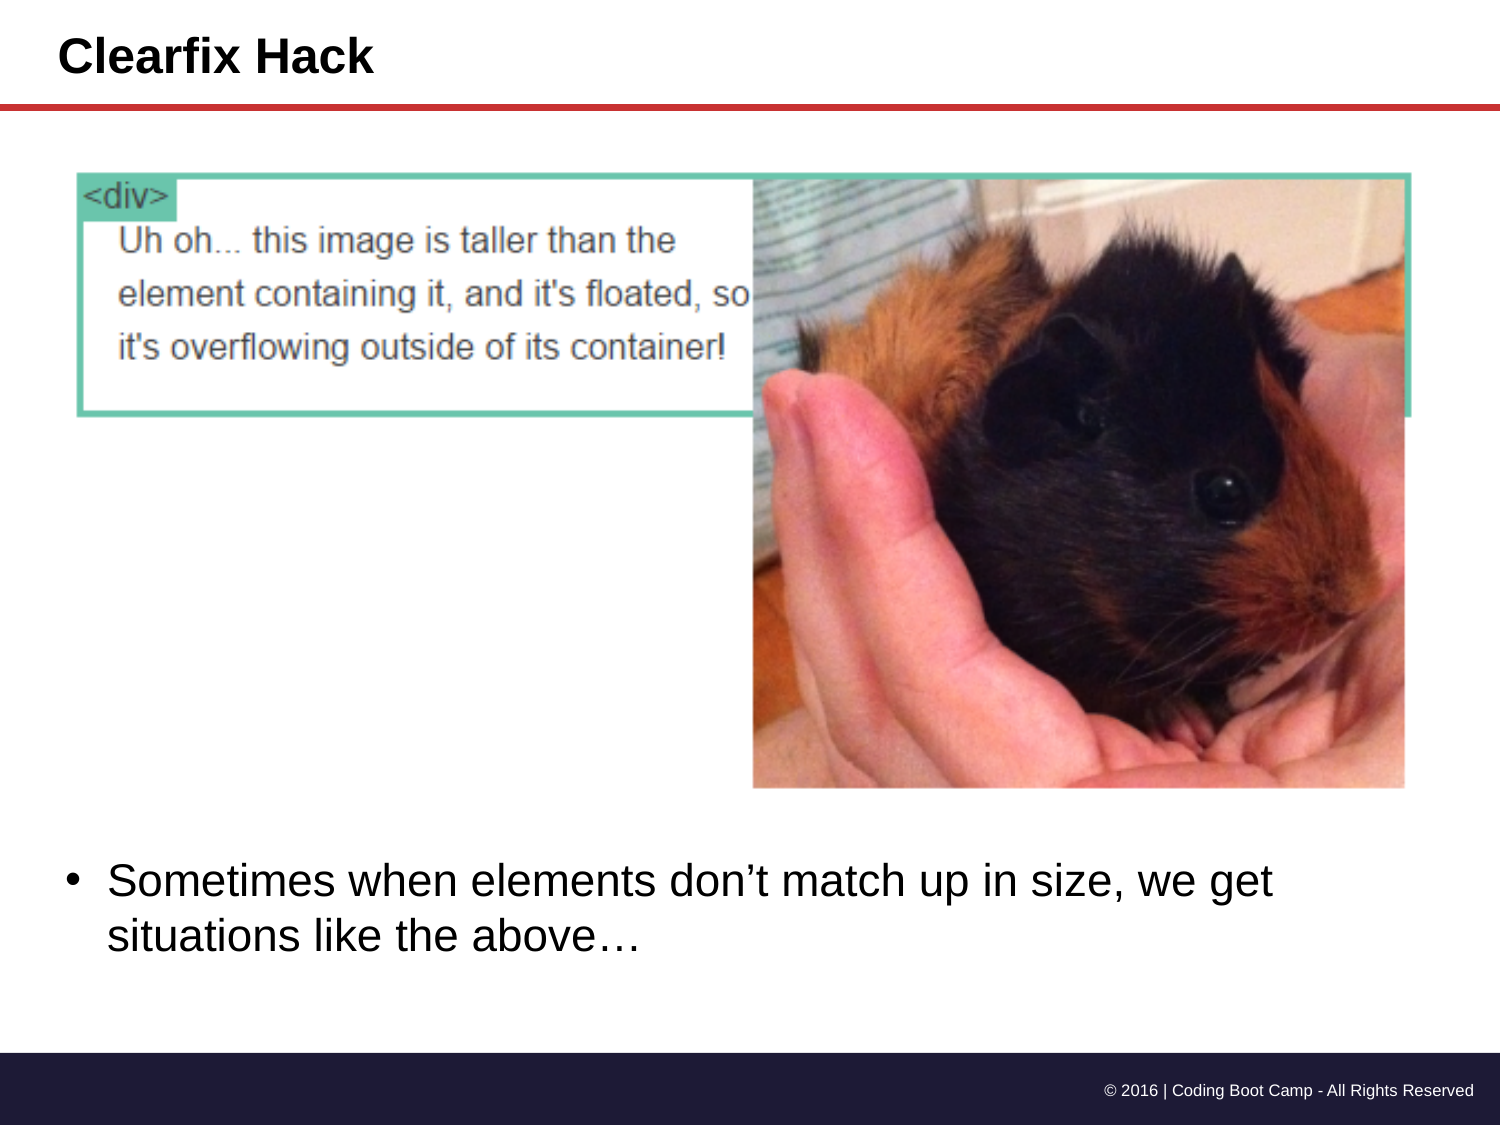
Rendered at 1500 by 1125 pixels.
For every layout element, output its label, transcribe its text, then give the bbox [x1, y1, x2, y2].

text_box Sometimes when elements don’t match up in size, we get situations like the above… [49, 835, 1463, 976]
text_box Clearfix Hack [50, 16, 913, 91]
picture [44, 120, 1432, 800]
